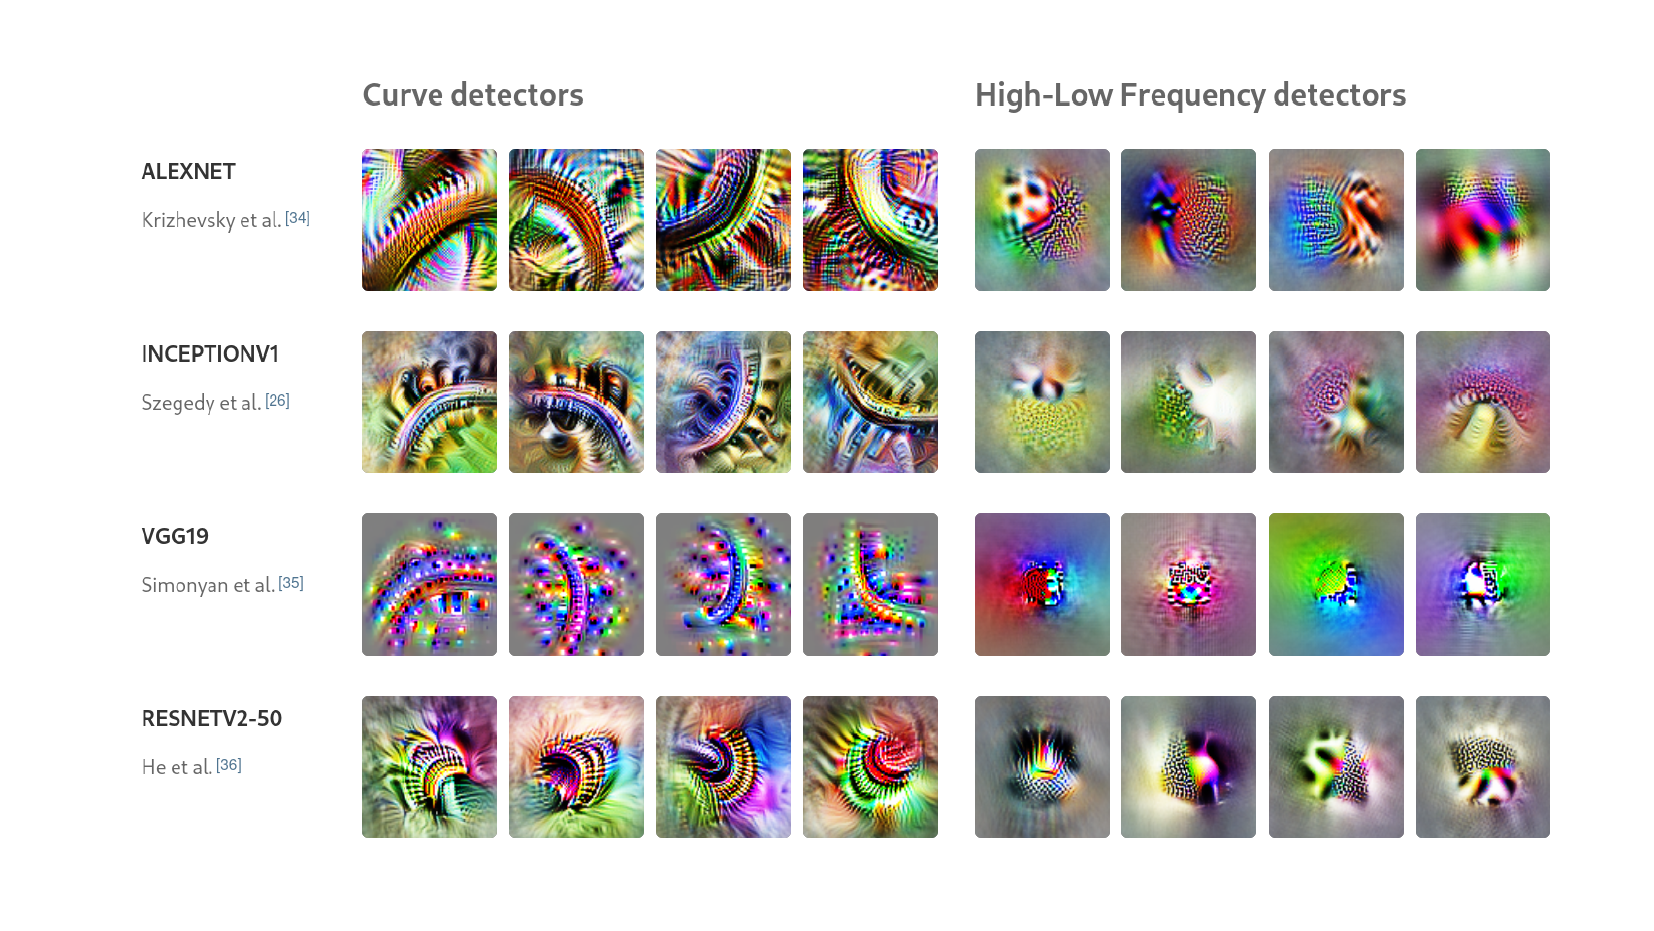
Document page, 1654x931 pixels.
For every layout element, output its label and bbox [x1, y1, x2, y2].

picture [112, 60, 1576, 863]
